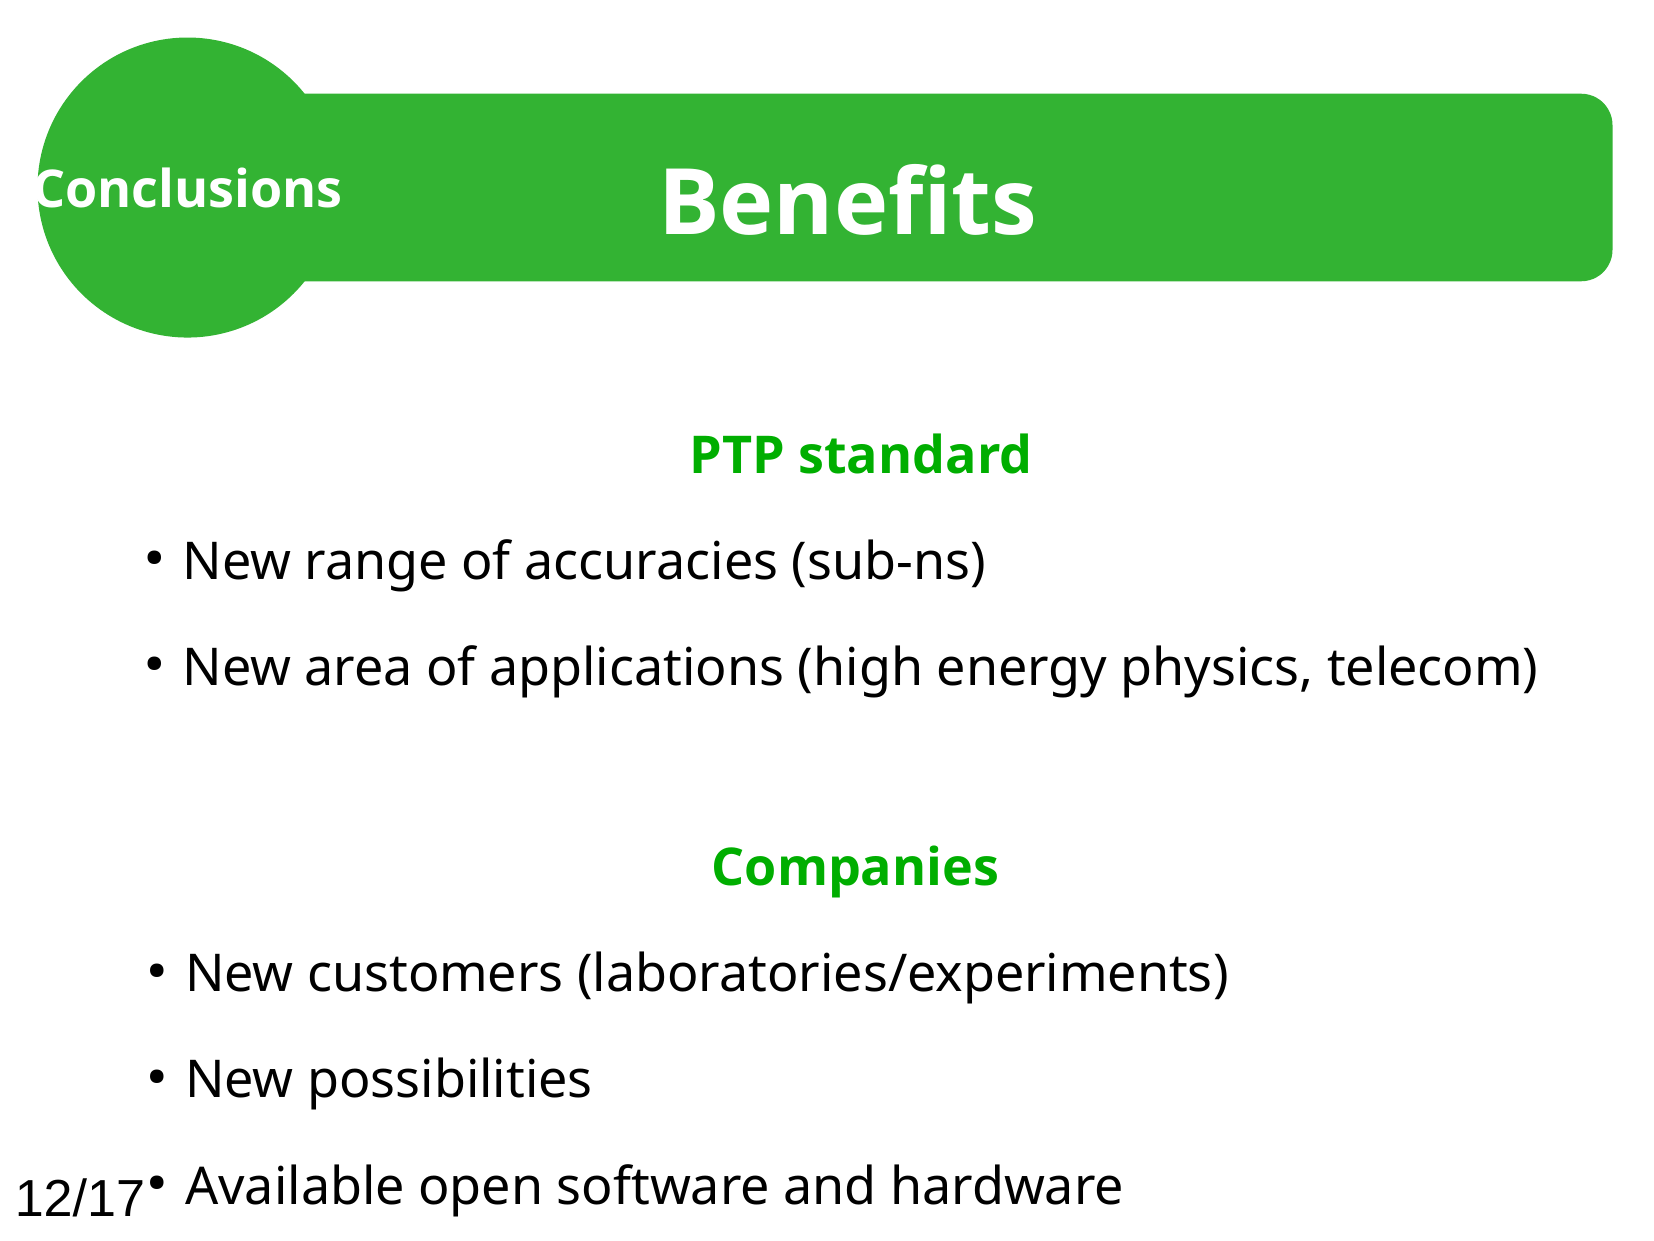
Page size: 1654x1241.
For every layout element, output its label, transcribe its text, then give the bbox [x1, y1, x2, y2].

text_box Benefits [643, 128, 1056, 247]
text_box 12/17 [0, 1162, 195, 1241]
text_box Companies New customers (laboratories/experiments) New possibilities Available open software and hardware [132, 787, 1654, 1134]
text_box [305, 93, 1613, 282]
text_box PTP standard New range of accuracies (sub-ns) New area of applications (high energy physics, telecom) [130, 375, 1556, 788]
text_box Conclusions [37, 37, 338, 338]
